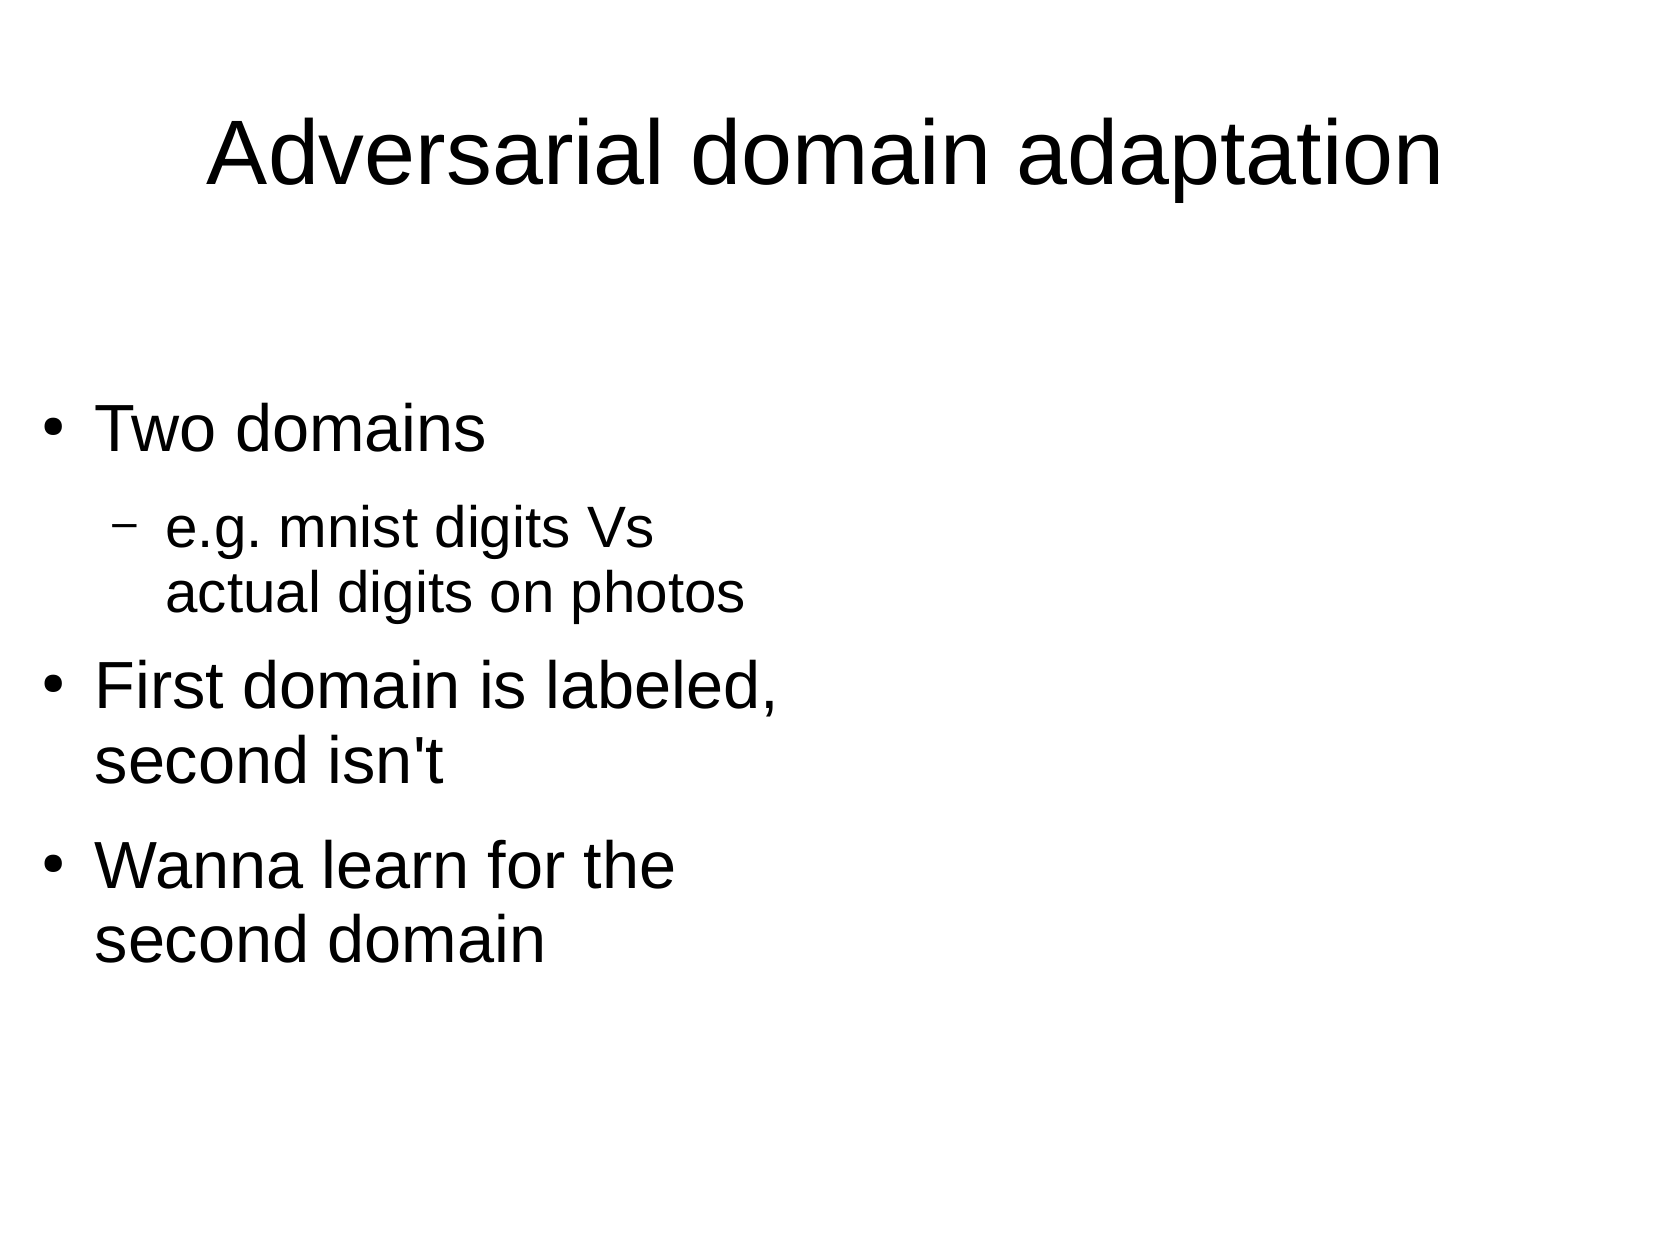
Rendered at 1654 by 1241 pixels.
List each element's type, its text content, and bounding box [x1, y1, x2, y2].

list Two domains e.g. mnist digits Vs actual digits on photos First domain is labeled, second isn't Wanna learn for the second domain [23, 390, 826, 1241]
title Adversarial domain adaptation [82, 49, 1571, 257]
